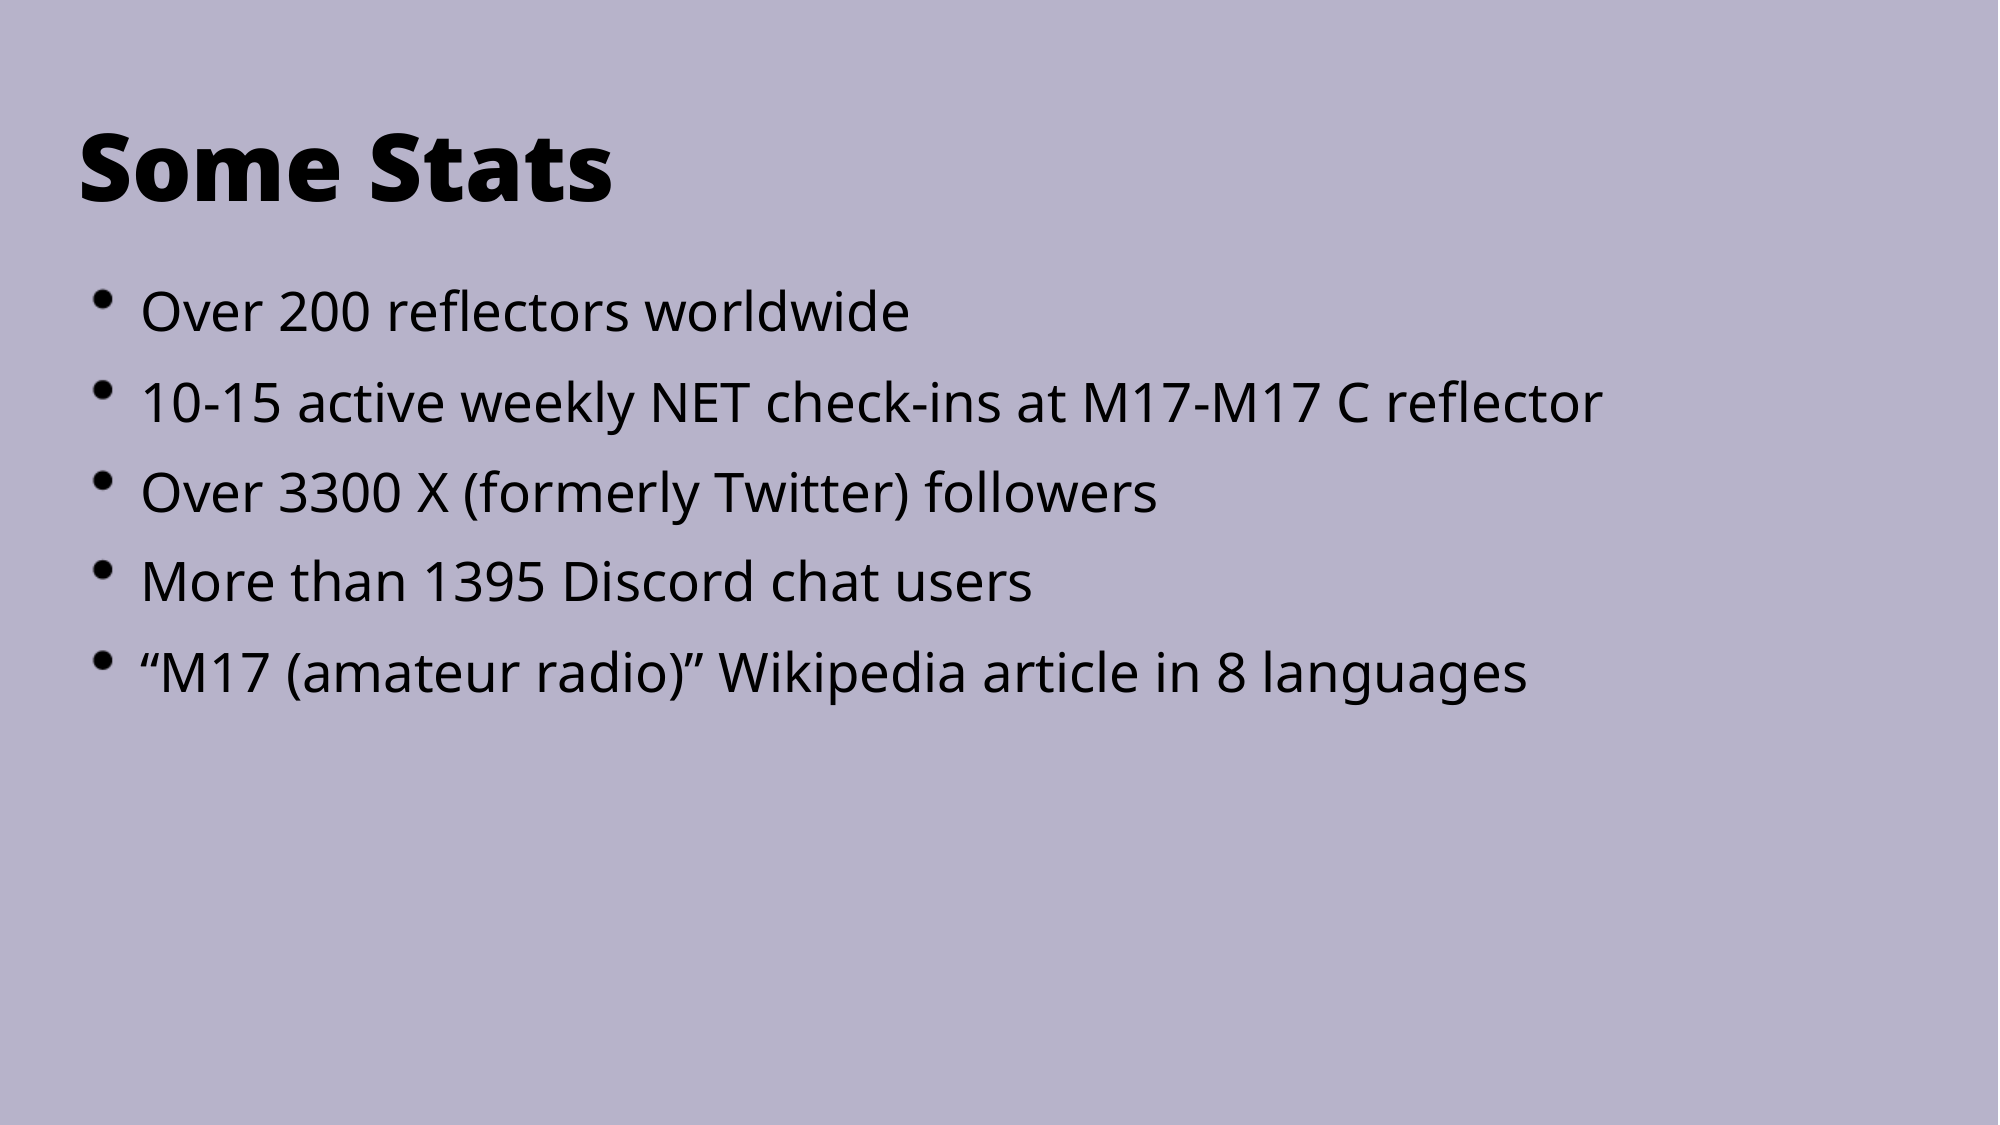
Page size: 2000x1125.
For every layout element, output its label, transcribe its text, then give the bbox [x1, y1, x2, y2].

text_box 10-15 active weekly NET check-ins at M17-M17 C reflector [140, 363, 1587, 419]
text_box Over 200 reflectors worldwide [140, 273, 884, 328]
picture [0, 0, 1998, 1125]
text_box More than 1395 Discord chat users [140, 543, 994, 599]
text_box Over 3300 X (formerly Twitter) followers [140, 454, 1127, 510]
text_box “M17 (amateur radio)” Wikipedia article in 8 languages [140, 634, 1448, 689]
text_box Some Stats [78, 101, 546, 195]
